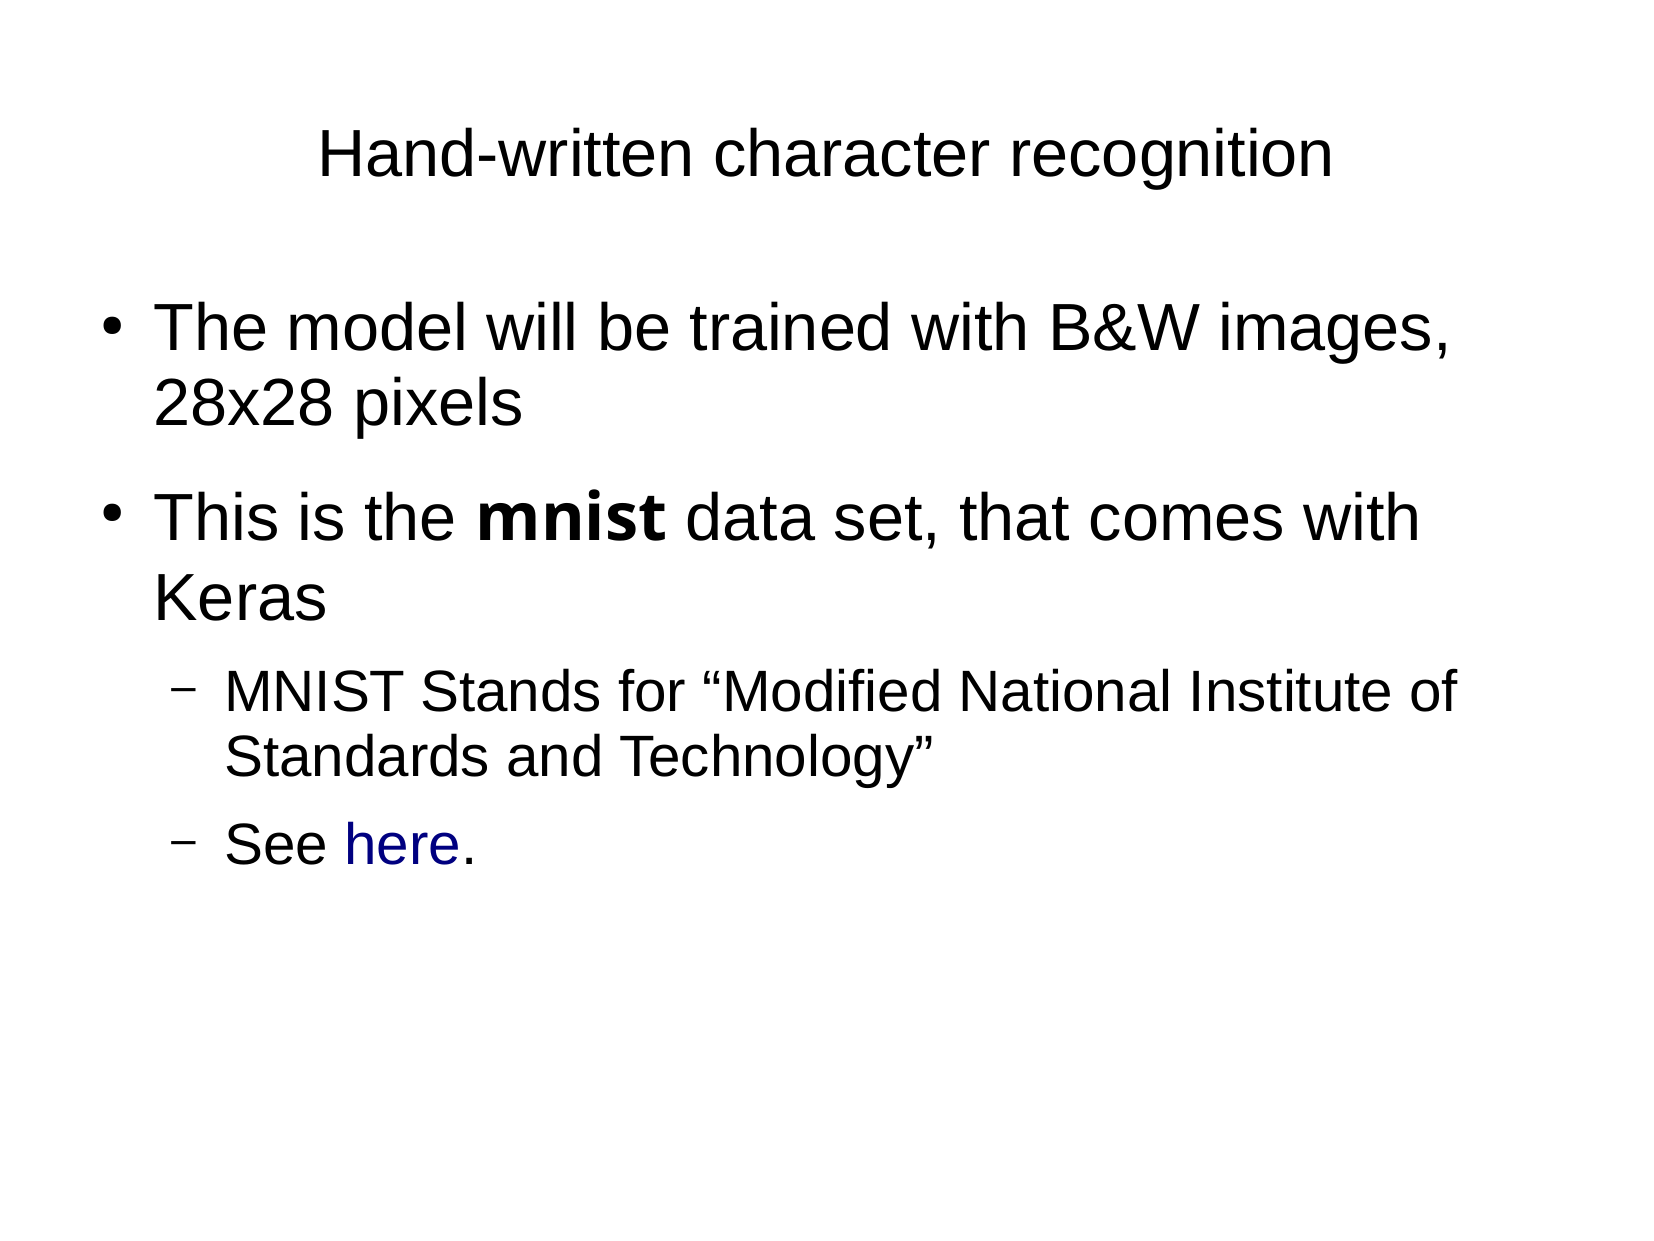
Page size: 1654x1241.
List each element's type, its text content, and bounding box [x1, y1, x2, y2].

title Hand-written character recognition [82, 49, 1571, 257]
list The model will be trained with B&W images, 28x28 pixels This is the mnist data set, that comes with Keras MNIST Stands for “Modified National Institute of Standards and Technology” See here. [82, 290, 1571, 1010]
